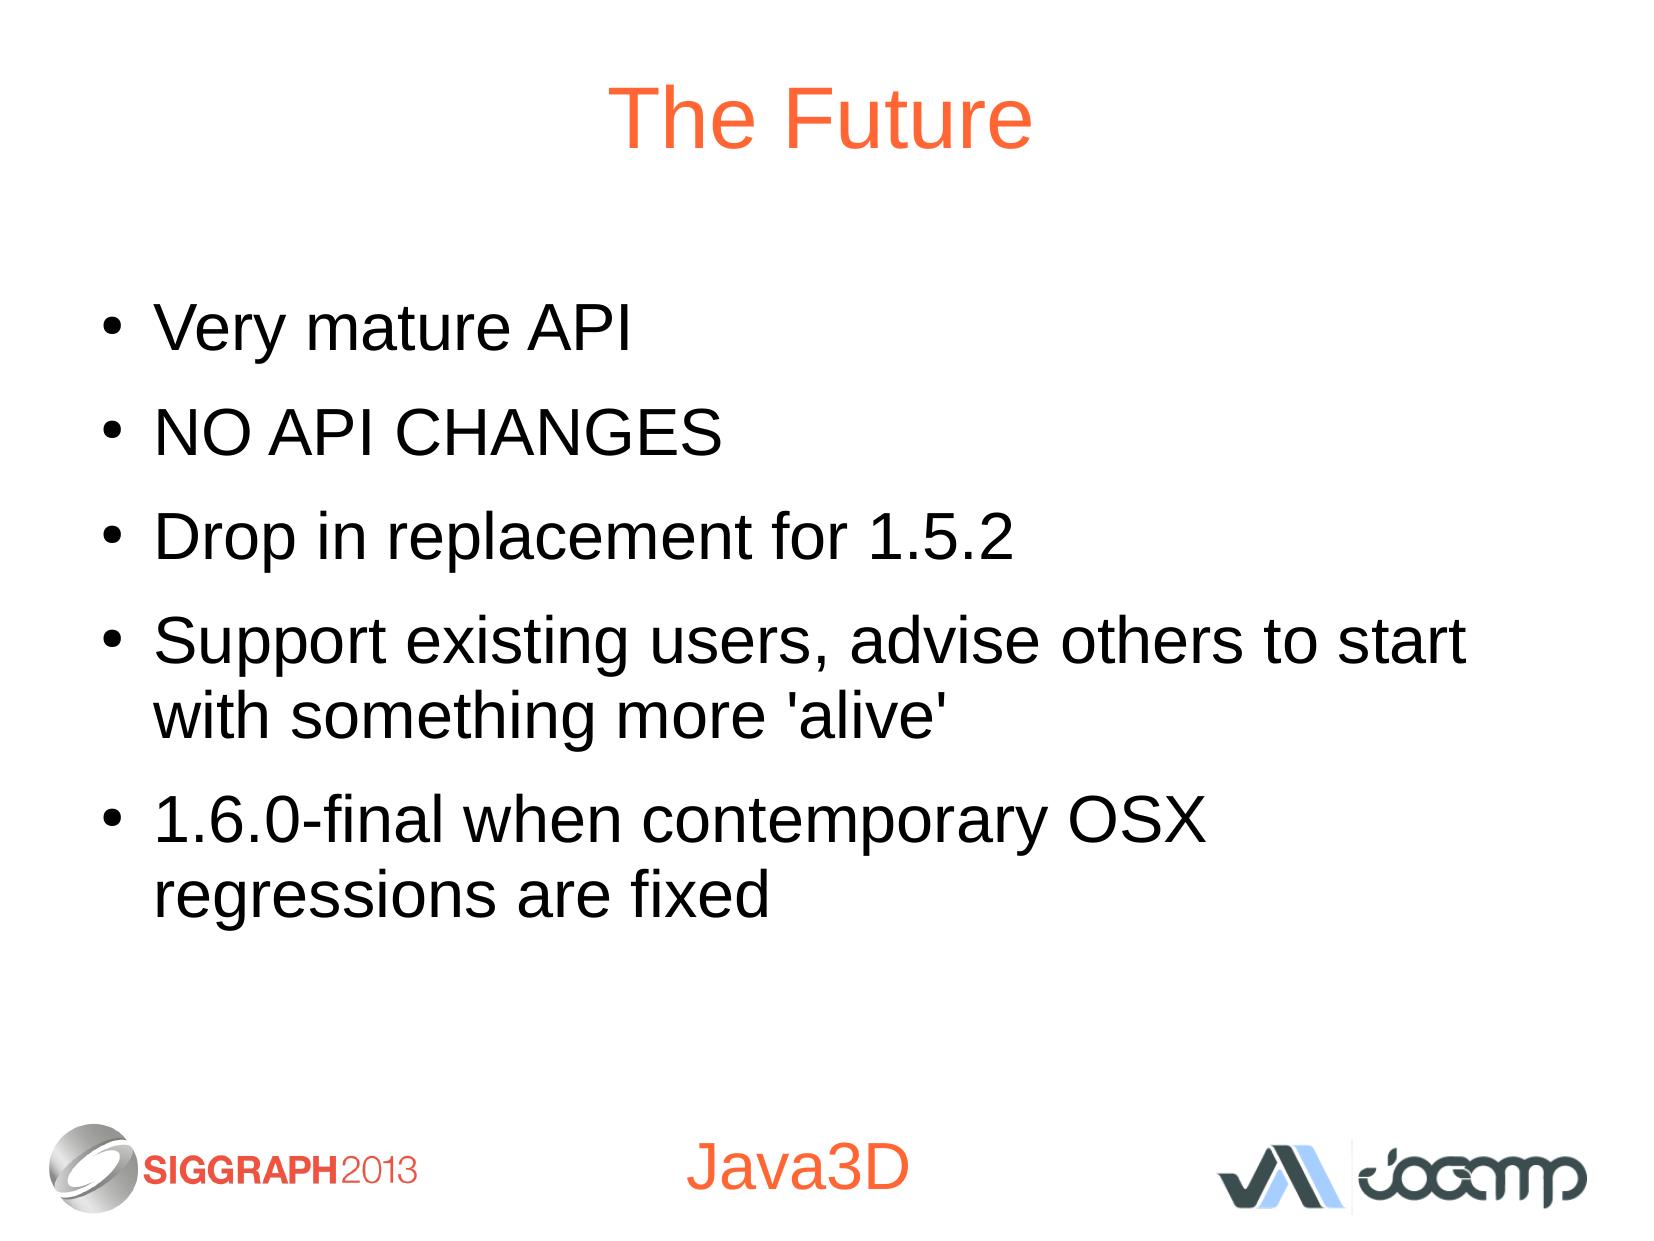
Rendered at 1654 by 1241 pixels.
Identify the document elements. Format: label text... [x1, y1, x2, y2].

title The Future [68, 49, 1576, 188]
text_box Java3D [653, 1117, 946, 1216]
picture [1215, 1139, 1587, 1215]
list Very mature API NO API CHANGES Drop in replacement for 1.5.2 Support existing users, advise others to start with something more 'alive' 1.6.0-final when contemporary OSX regressions are fixed [82, 290, 1538, 1010]
picture [45, 1122, 421, 1215]
